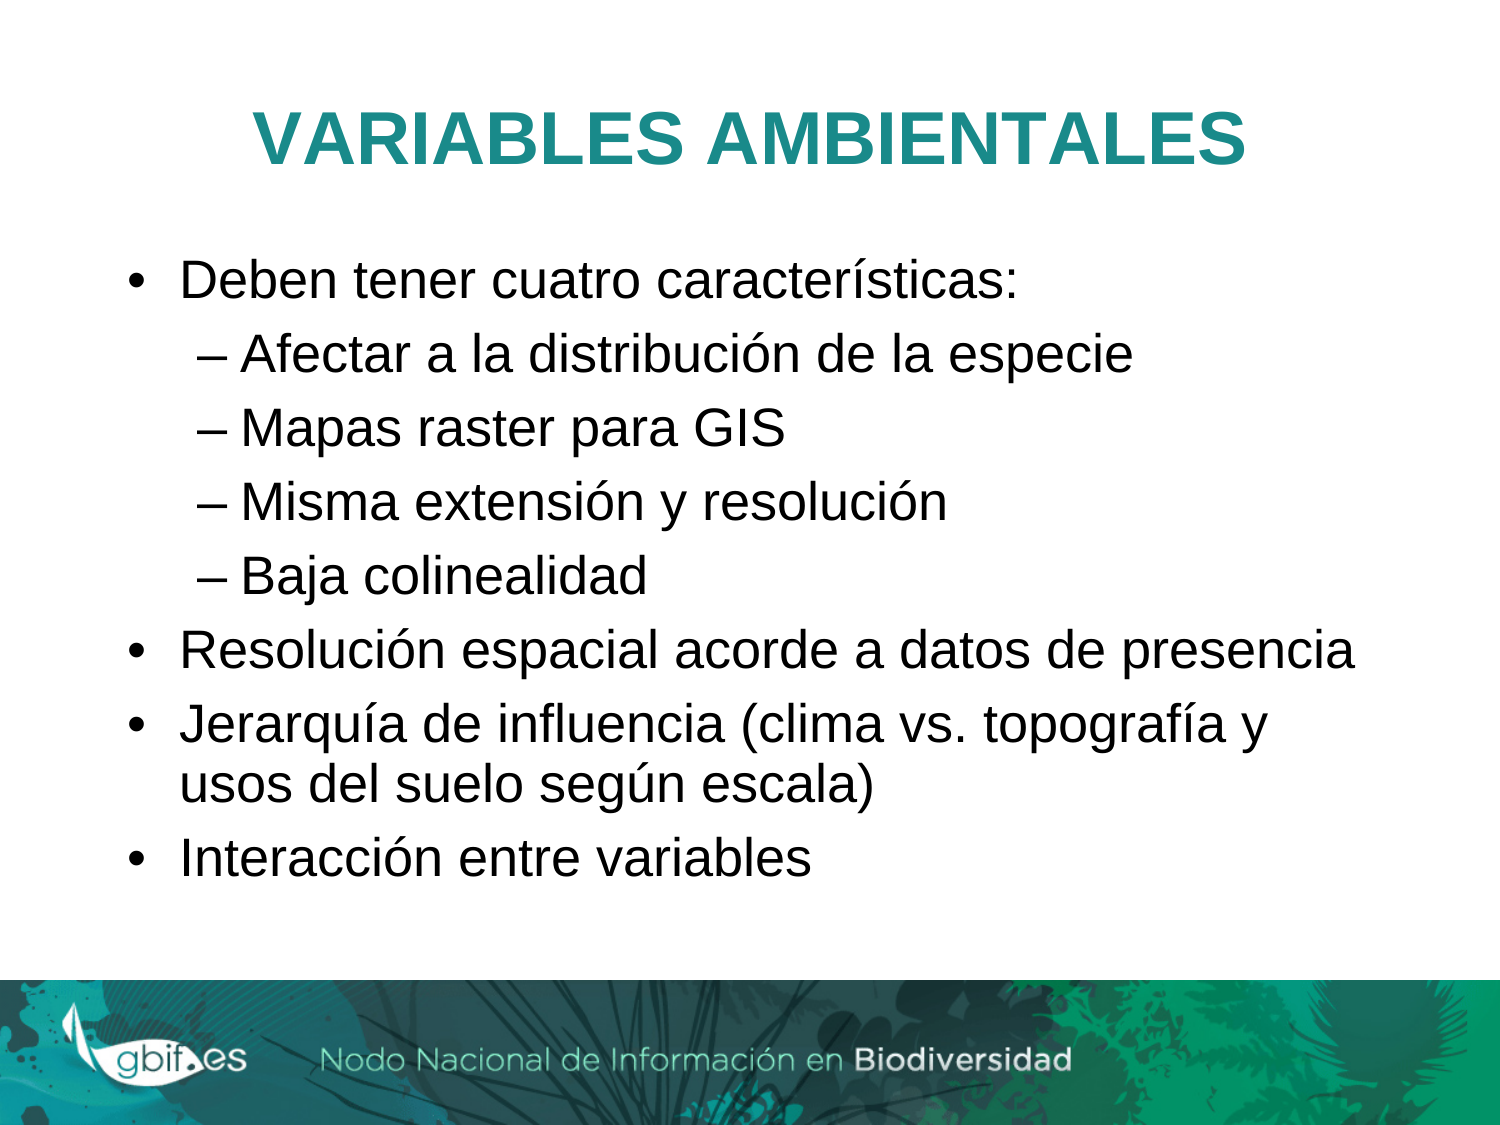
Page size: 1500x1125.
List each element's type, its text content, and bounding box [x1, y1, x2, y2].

picture [0, 980, 1500, 1125]
title VARIABLES AMBIENTALES [112, 68, 1388, 209]
list Deben tener cuatro características: Afectar a la distribución de la especie Mapas raster para GIS Misma extensión y resolución Baja colinealidad Resolución espacial acorde a datos de presencia Jerarquía de influencia (clima vs. topografía y usos del suelo según escala) Interacción entre variables [112, 241, 1388, 955]
